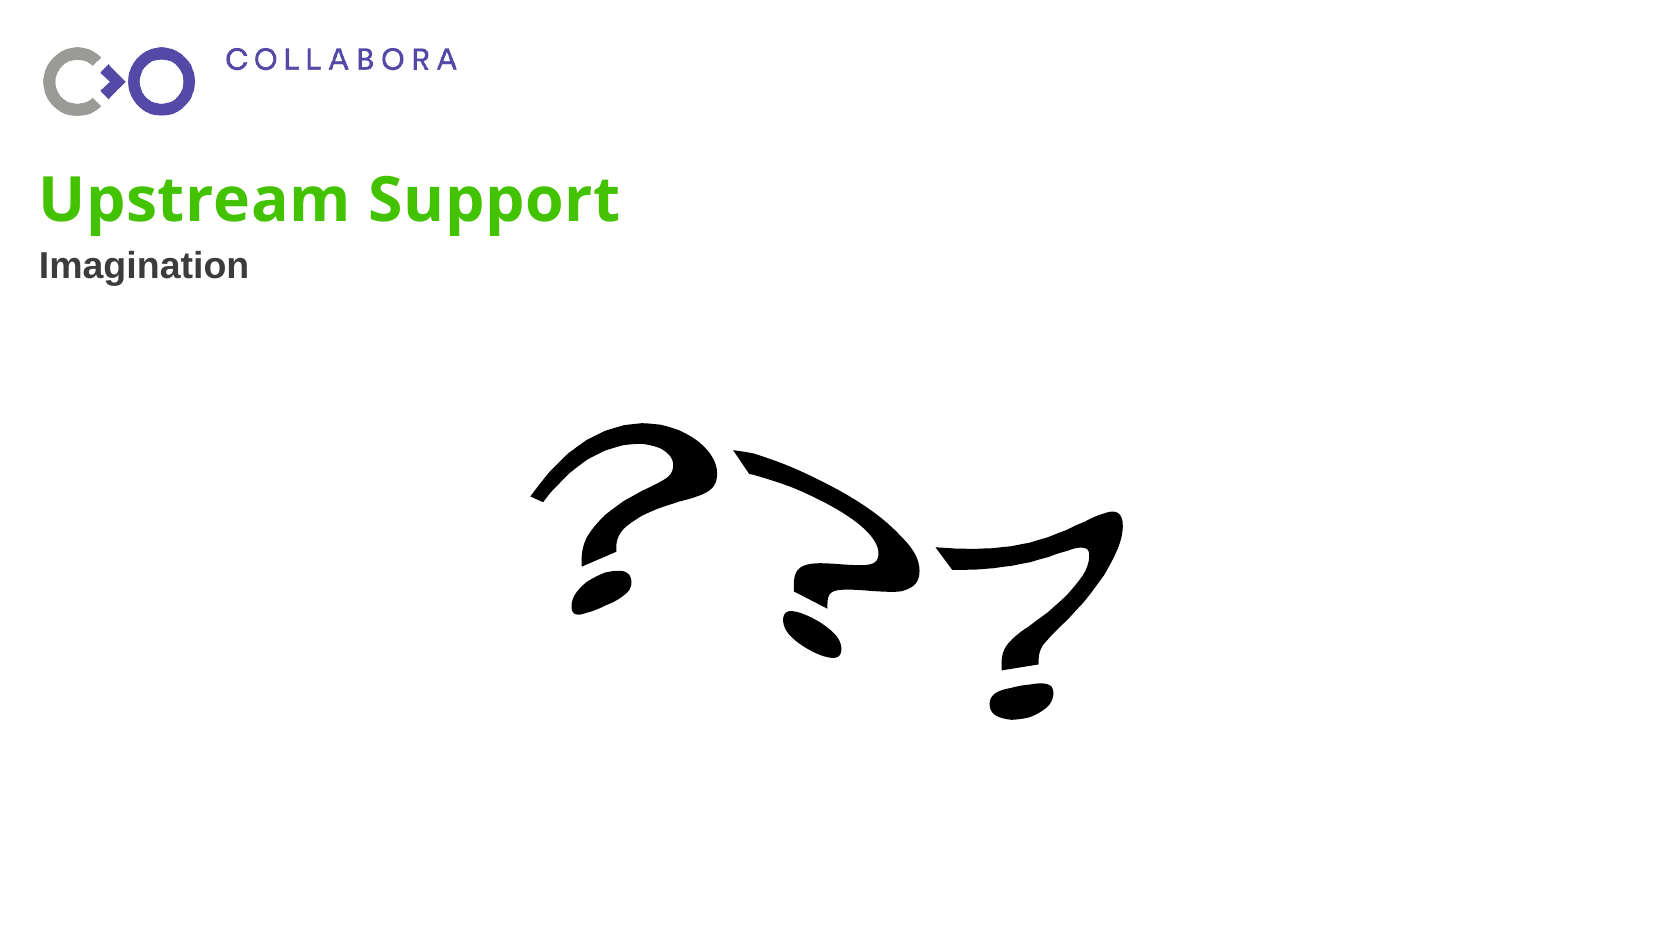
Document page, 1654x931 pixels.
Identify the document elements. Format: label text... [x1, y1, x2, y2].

title Upstream Support [38, 159, 1614, 216]
picture [43, 47, 457, 116]
text_box ??? [531, 423, 717, 566]
text_box ??? [990, 684, 1053, 719]
text_box ??? [937, 512, 1123, 670]
text_box ??? [734, 451, 919, 608]
text_box Imagination [38, 240, 1612, 290]
text_box ??? [572, 571, 631, 614]
text_box ??? [783, 611, 841, 658]
